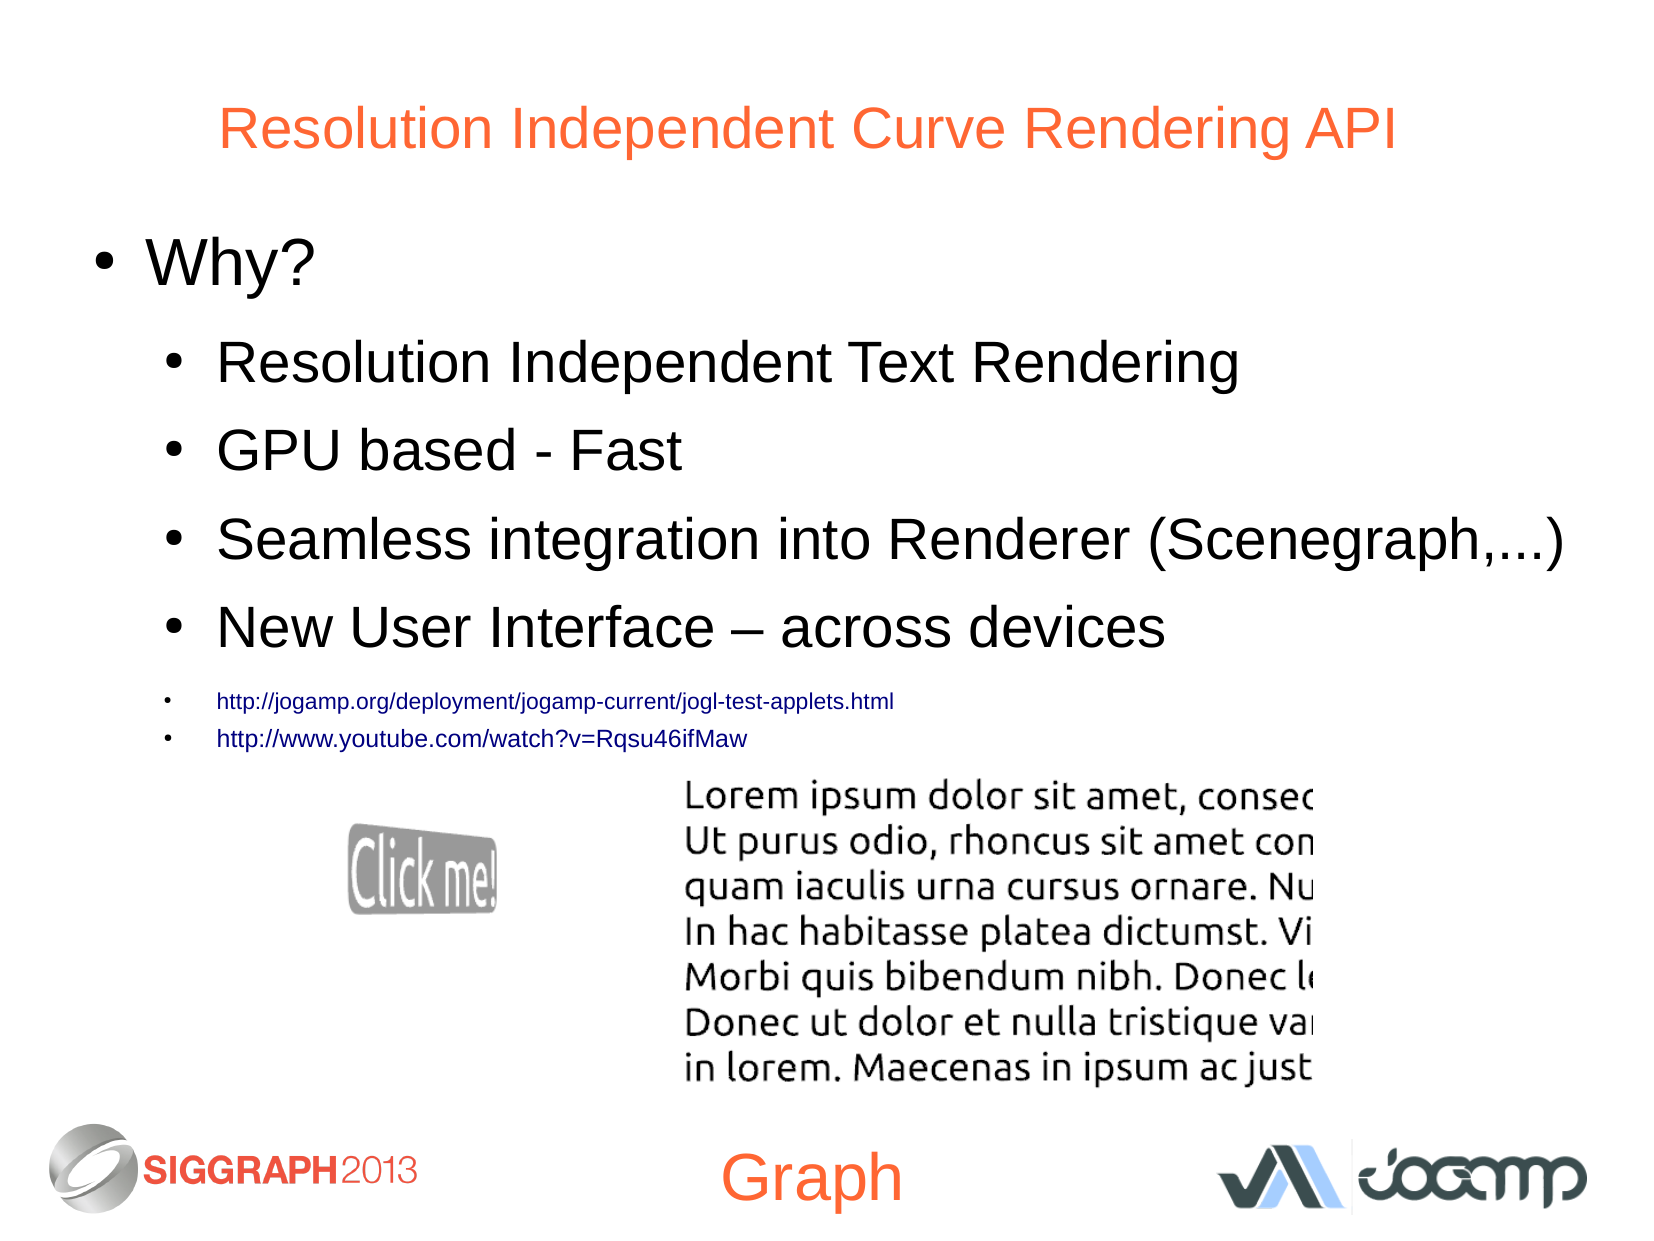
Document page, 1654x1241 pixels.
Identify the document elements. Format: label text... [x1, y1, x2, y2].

picture [45, 1122, 421, 1215]
text_box Graph [720, 1140, 936, 1216]
title Resolution Independent Curve Rendering API [68, 56, 1576, 181]
list Why? Resolution Independent Text Rendering GPU based - Fast Seamless integration into Renderer (Scenegraph,...) New User Interface – across devices http://jogamp.org/deployment/jogamp-current/jogl-test-applets.html http://www.youtube.com/watch?v=Rqsu46ifMaw [75, 225, 1571, 1044]
picture [660, 749, 1587, 1215]
picture [300, 791, 565, 955]
